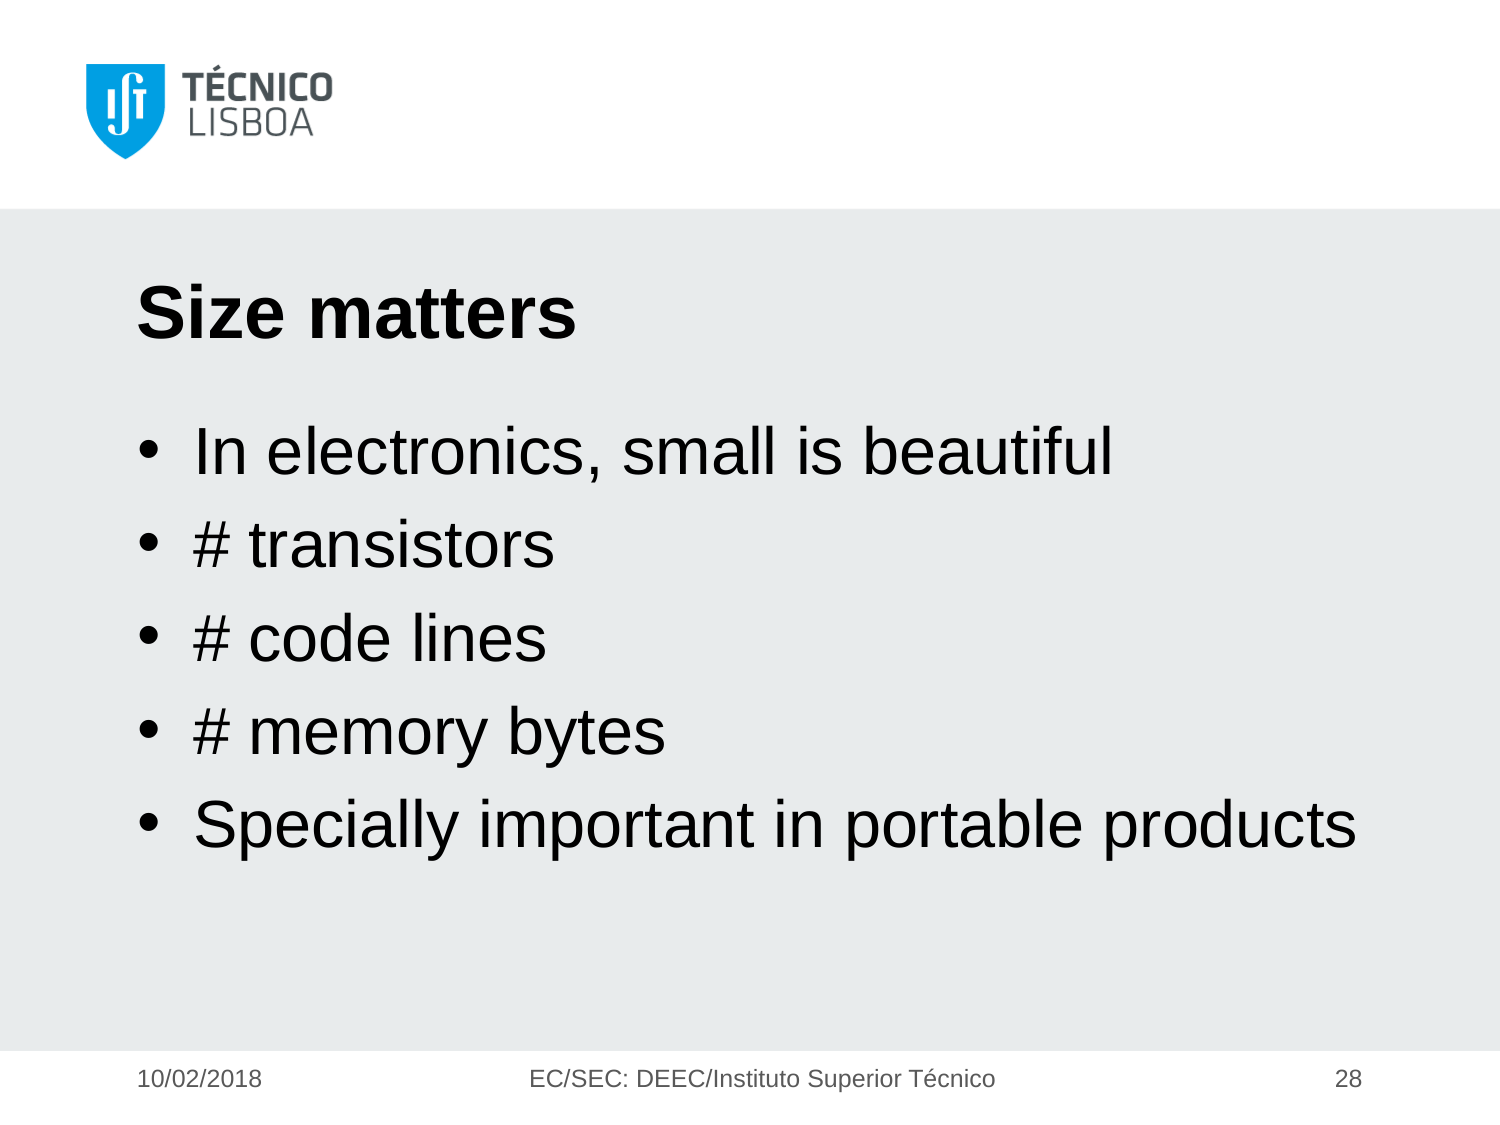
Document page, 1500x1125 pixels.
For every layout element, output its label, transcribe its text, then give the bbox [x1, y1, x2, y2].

footer EC/SEC: DEEC/Instituto Superior Técnico [512, 1052, 1021, 1103]
list In electronics, small is beautiful # transistors # code lines # memory bytes Specially important in portable products [121, 400, 1378, 1005]
slide_number <number> [1077, 1052, 1378, 1103]
title Size matters [121, 237, 1378, 381]
slide_number 10/02/2018 [121, 1052, 425, 1103]
picture [0, 0, 1500, 1125]
